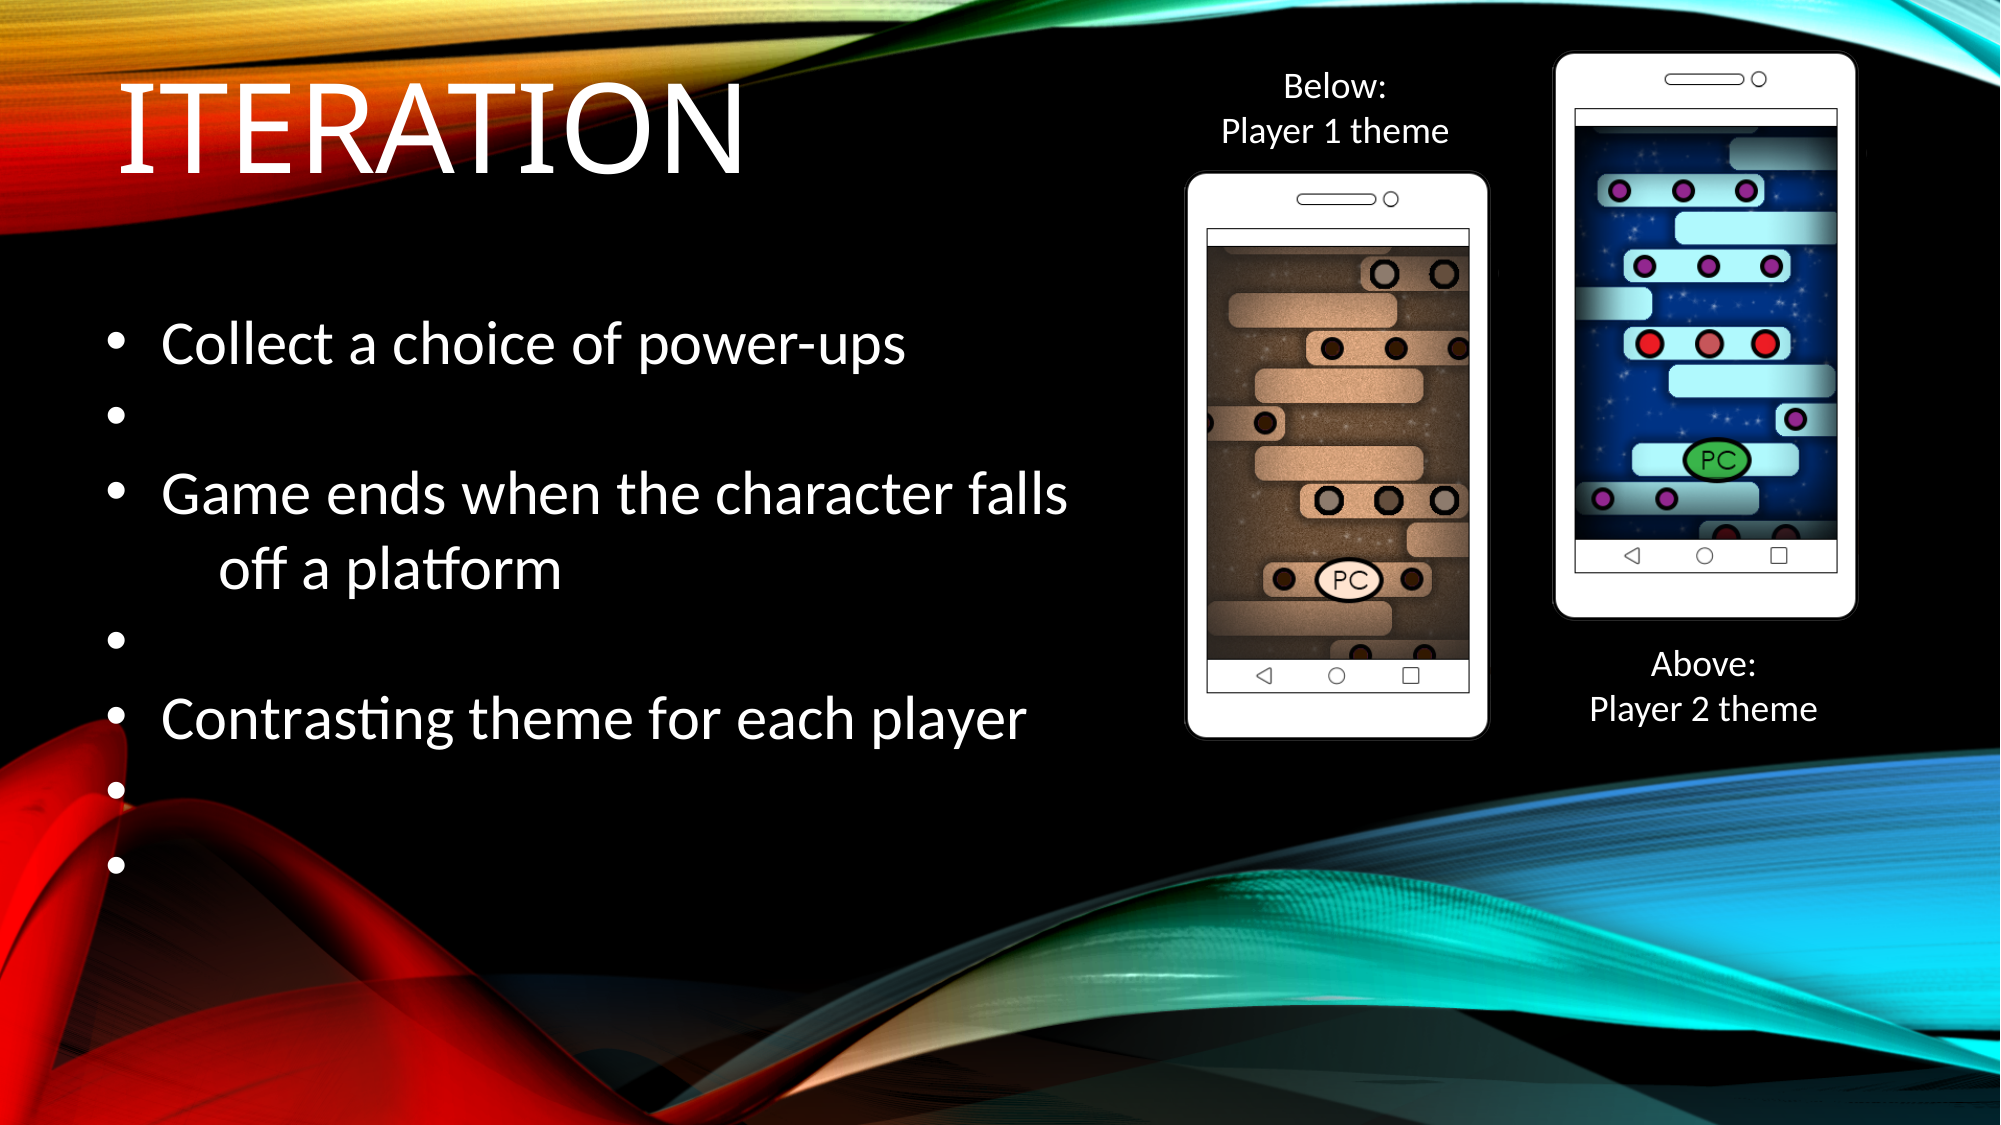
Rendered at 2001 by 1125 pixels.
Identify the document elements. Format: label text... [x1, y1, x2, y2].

picture [1171, 159, 1500, 752]
text_box Below: Player 1 theme [1183, 53, 1488, 159]
text_box Above: Player 2 theme [1545, 632, 1863, 738]
title Iteration [101, 58, 1183, 200]
text_box Collect a choice of power-ups Game ends when the character falls off a platform Contrasting theme for each player [90, 219, 1154, 963]
picture [1539, 39, 1868, 632]
